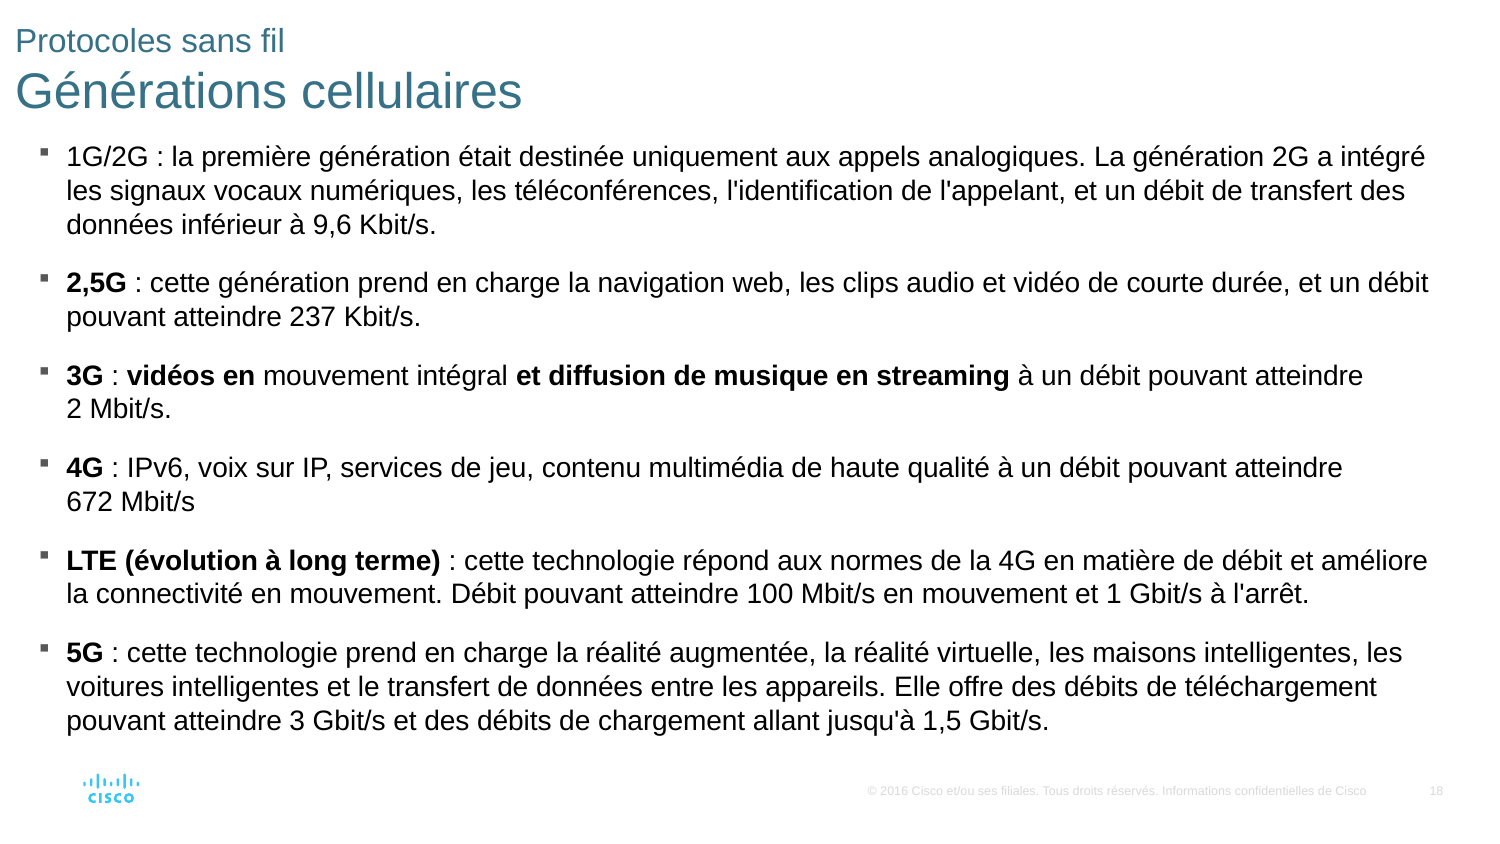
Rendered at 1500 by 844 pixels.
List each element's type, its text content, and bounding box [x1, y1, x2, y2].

list 1G/2G : la première génération était destinée uniquement aux appels analogiques. La génération 2G a intégré les signaux vocaux numériques, les téléconférences, l'identification de l'appelant, et un débit de transfert des données inférieur à 9,6 Kbit/s. 2,5G : cette génération prend en charge la navigation web, les clips audio et vidéo de courte durée, et un débit pouvant atteindre 237 Kbit/s. 3G : vidéos en mouvement intégral et diffusion de musique en streaming à un débit pouvant atteindre 2 Mbit/s. 4G : IPv6, voix sur IP, services de jeu, contenu multimédia de haute qualité à un débit pouvant atteindre 672 Mbit/s LTE (évolution à long terme) : cette technologie répond aux normes de la 4G en matière de débit et améliore la connectivité en mouvement. Débit pouvant atteindre 100 Mbit/s en mouvement et 1 Gbit/s à l'arrêt. 5G : cette technologie prend en charge la réalité augmentée, la réalité virtuelle, les maisons intelligentes, les voitures intelligentes et le transfert de données entre les appareils. Elle offre des débits de téléchargement pouvant atteindre 3 Gbit/s et des débits de chargement allant jusqu'à 1,5 Gbit/s. [23, 131, 1476, 813]
title Protocoles sans fil Générations cellulaires [0, 6, 1500, 131]
